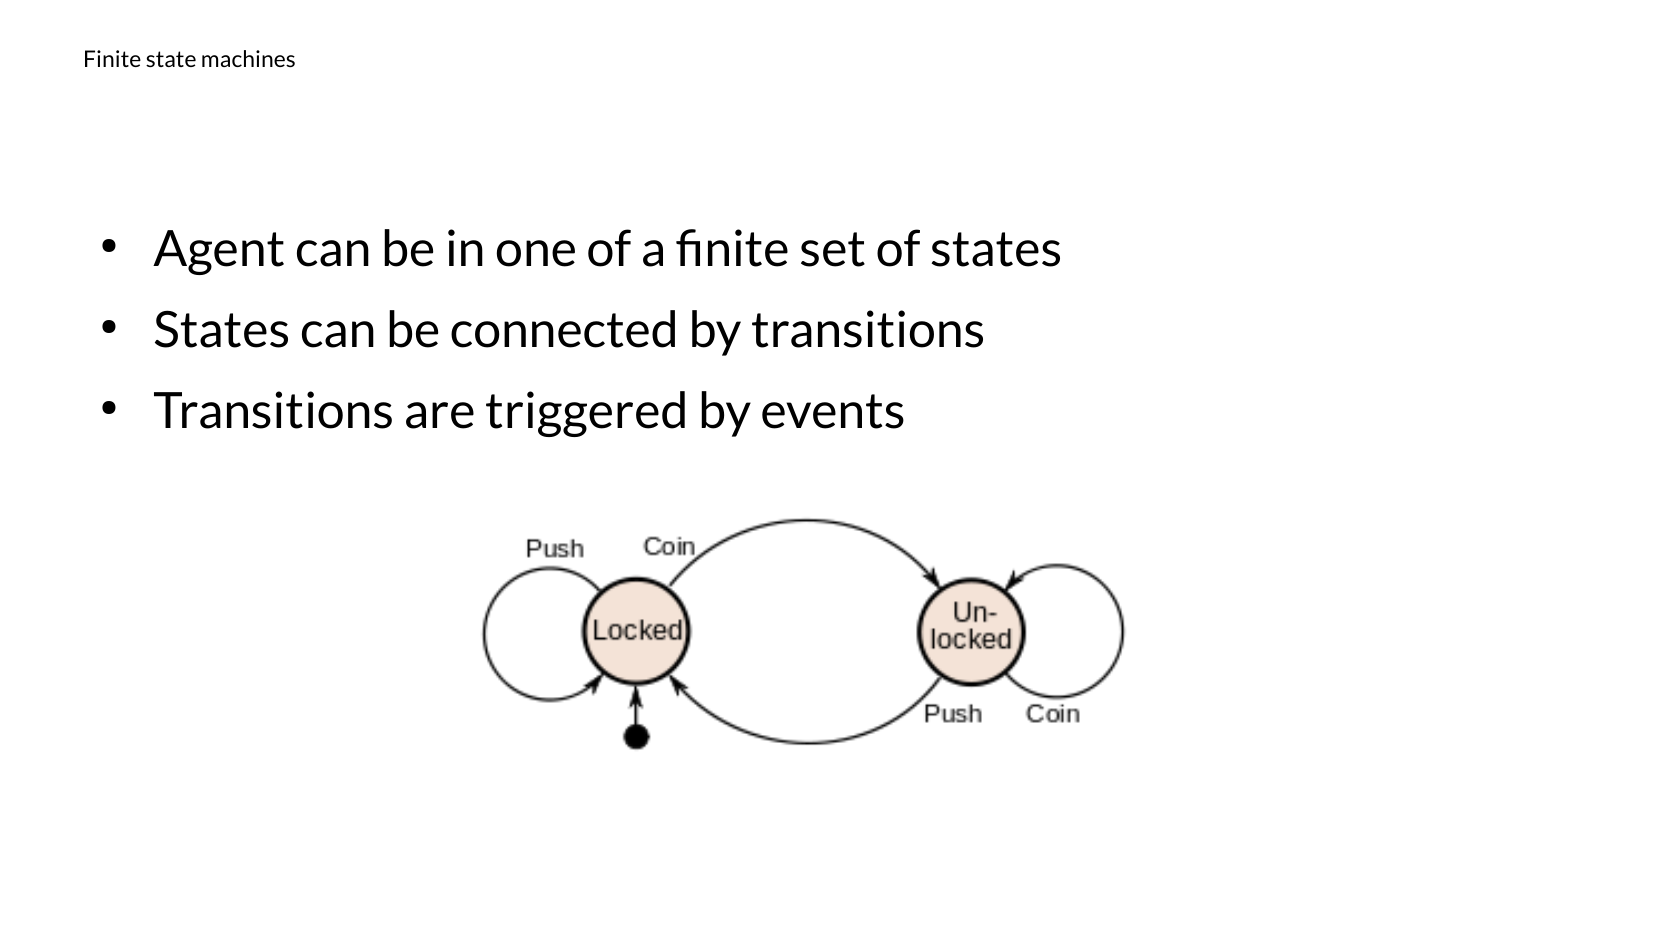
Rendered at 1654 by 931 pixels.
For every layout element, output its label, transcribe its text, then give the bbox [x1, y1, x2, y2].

list Agent can be in one of a finite set of states States can be connected by transitions Transitions are triggered by events [82, 217, 1571, 839]
title Finite state machines [83, 0, 1571, 119]
picture [437, 473, 1171, 792]
